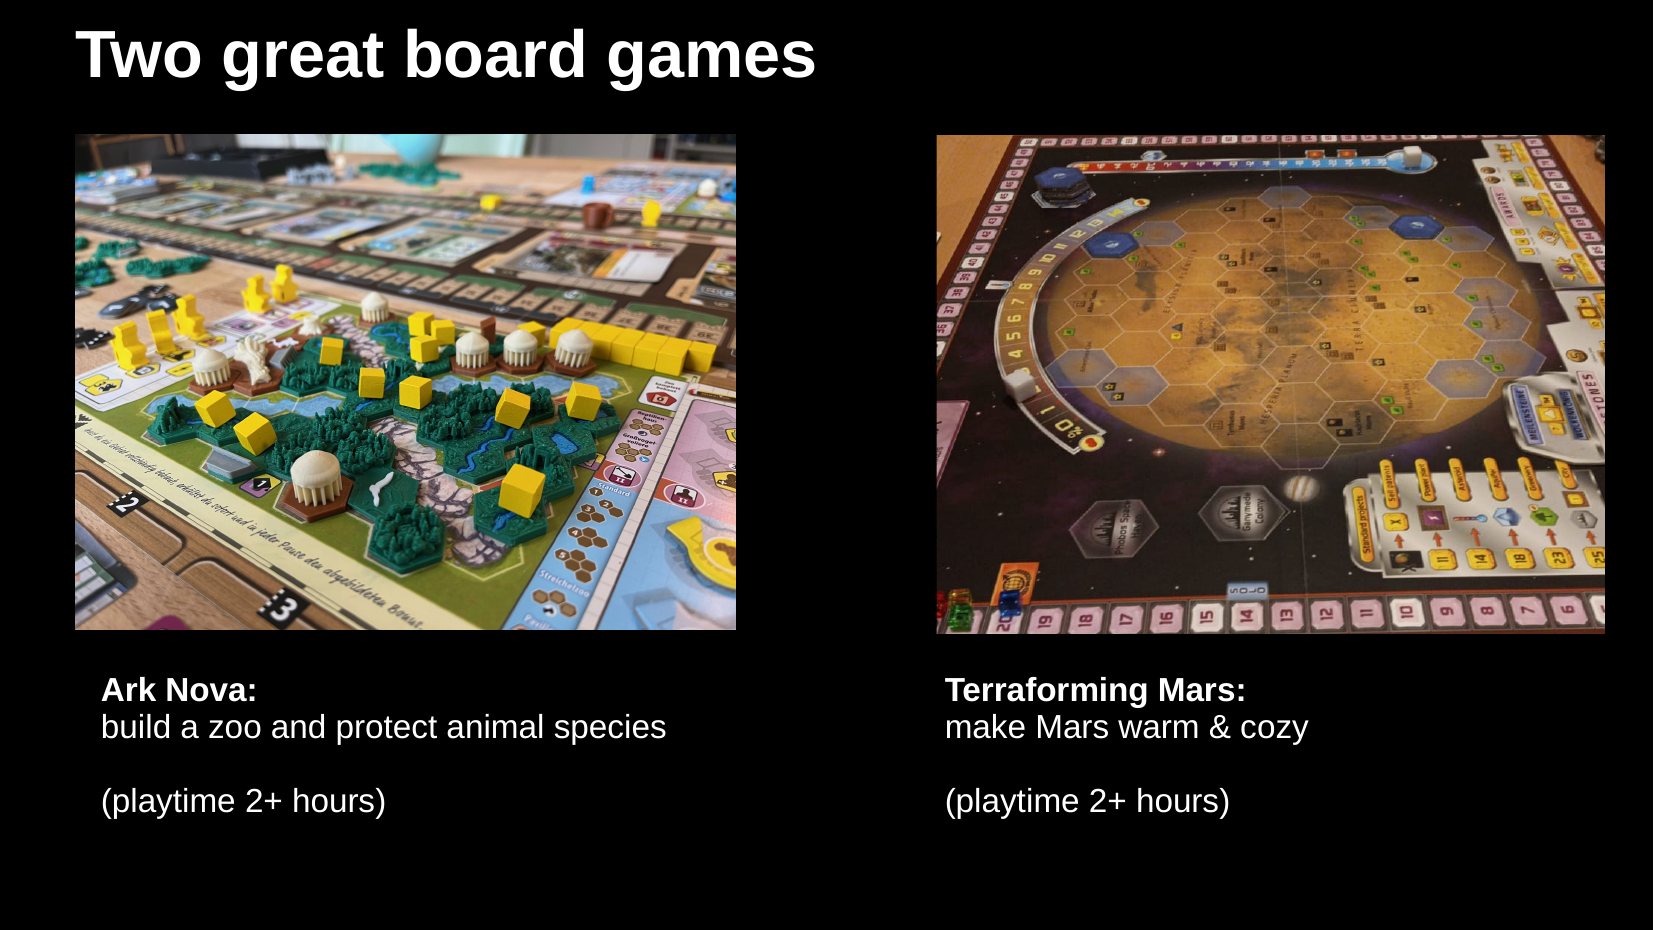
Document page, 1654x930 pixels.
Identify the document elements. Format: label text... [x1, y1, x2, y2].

text_box [0, 0, 1653, 930]
text_box Ark Nova: build a zoo and protect animal species (playtime 2+ hours) [86, 664, 930, 828]
title Two great board games [75, 0, 1396, 102]
picture [936, 134, 1606, 634]
picture [75, 134, 736, 631]
text_box Terraforming Mars: make Mars warm & cozy (playtime 2+ hours) [930, 664, 1653, 828]
